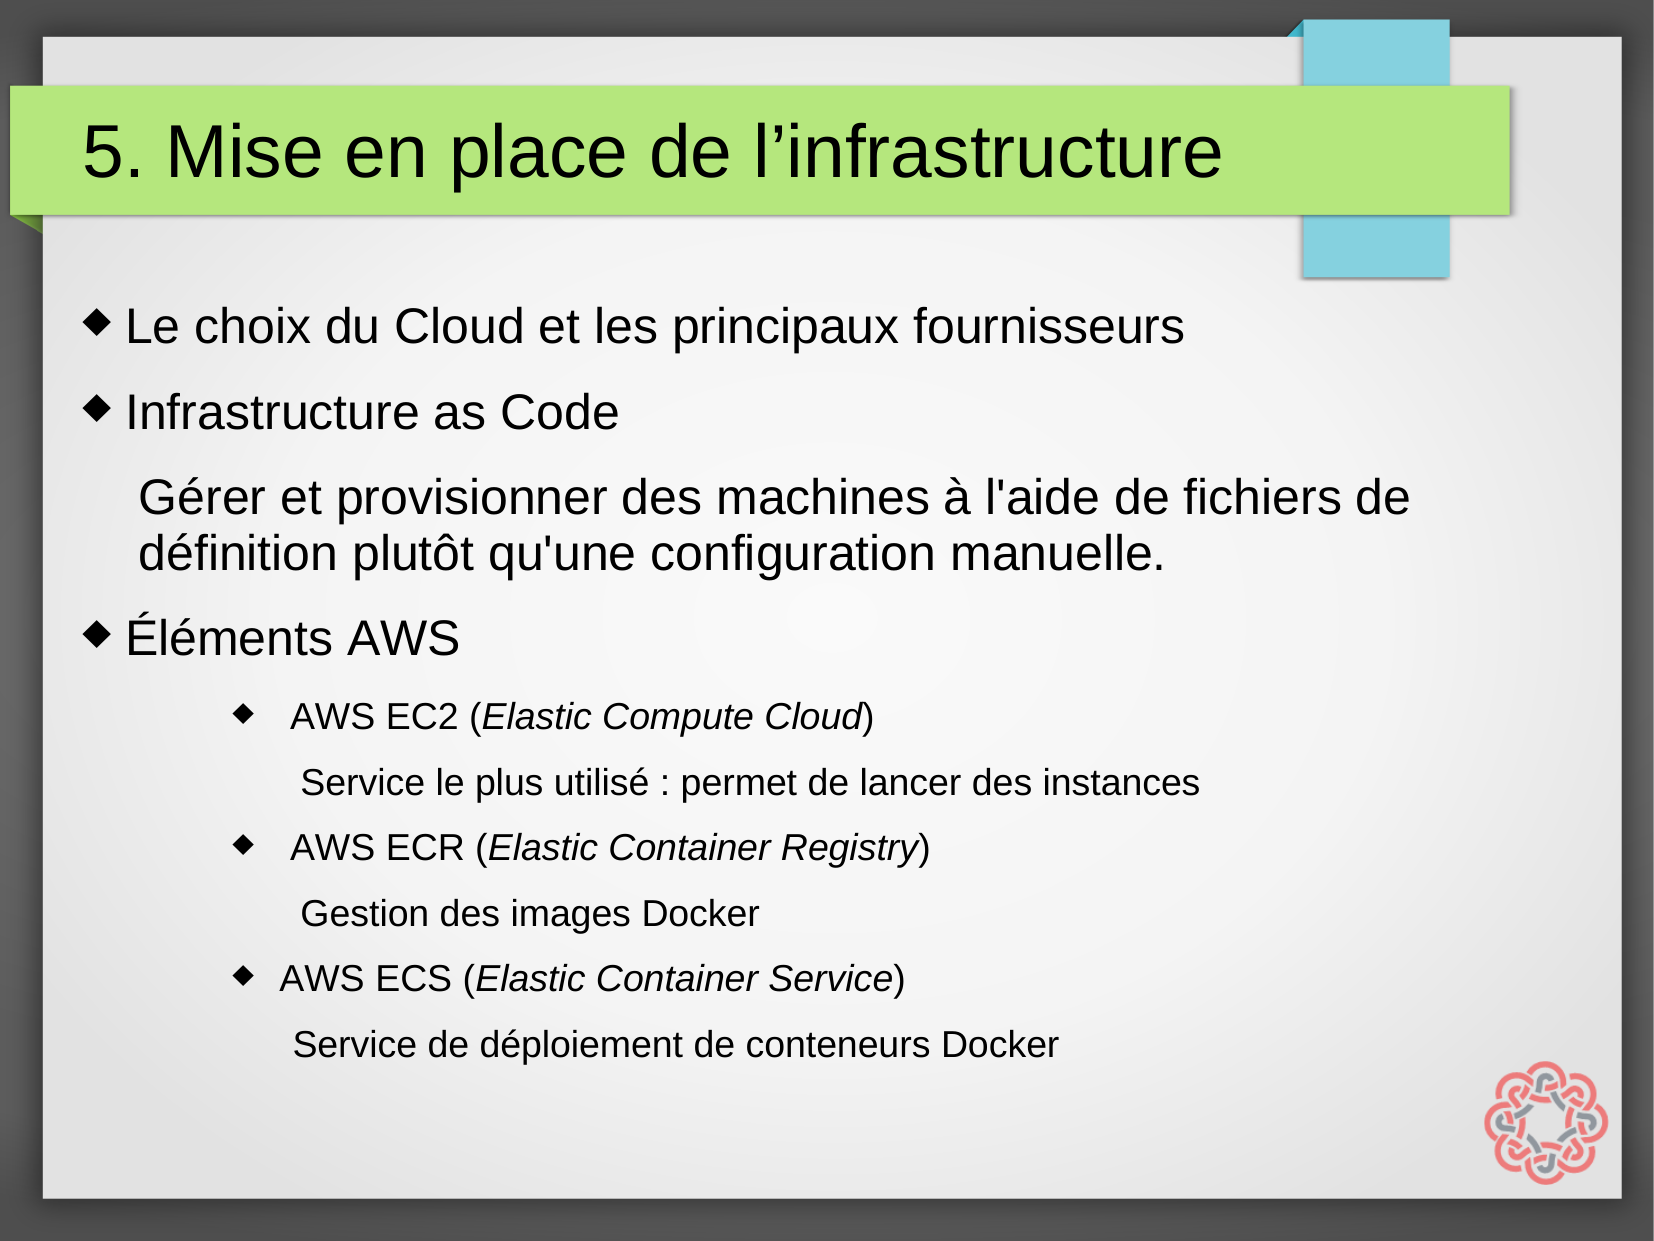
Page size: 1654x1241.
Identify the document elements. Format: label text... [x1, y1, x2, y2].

title 5. Mise en place de l’infrastructure [82, 94, 1262, 211]
list Le choix du Cloud et les principaux fournisseurs Infrastructure as Code Gérer et provisionner des machines à l'aide de fichiers de définition plutôt qu'une configuration manuelle. Éléments AWS AWS EC2 (Elastic Compute Cloud) Service le plus utilisé : permet de lancer des instances AWS ECR (Elastic Container Registry) Gestion des images Docker AWS ECS (Elastic Container Service) Service de déploiement de conteneurs Docker [82, 295, 1569, 1158]
picture [0, 0, 1654, 1241]
